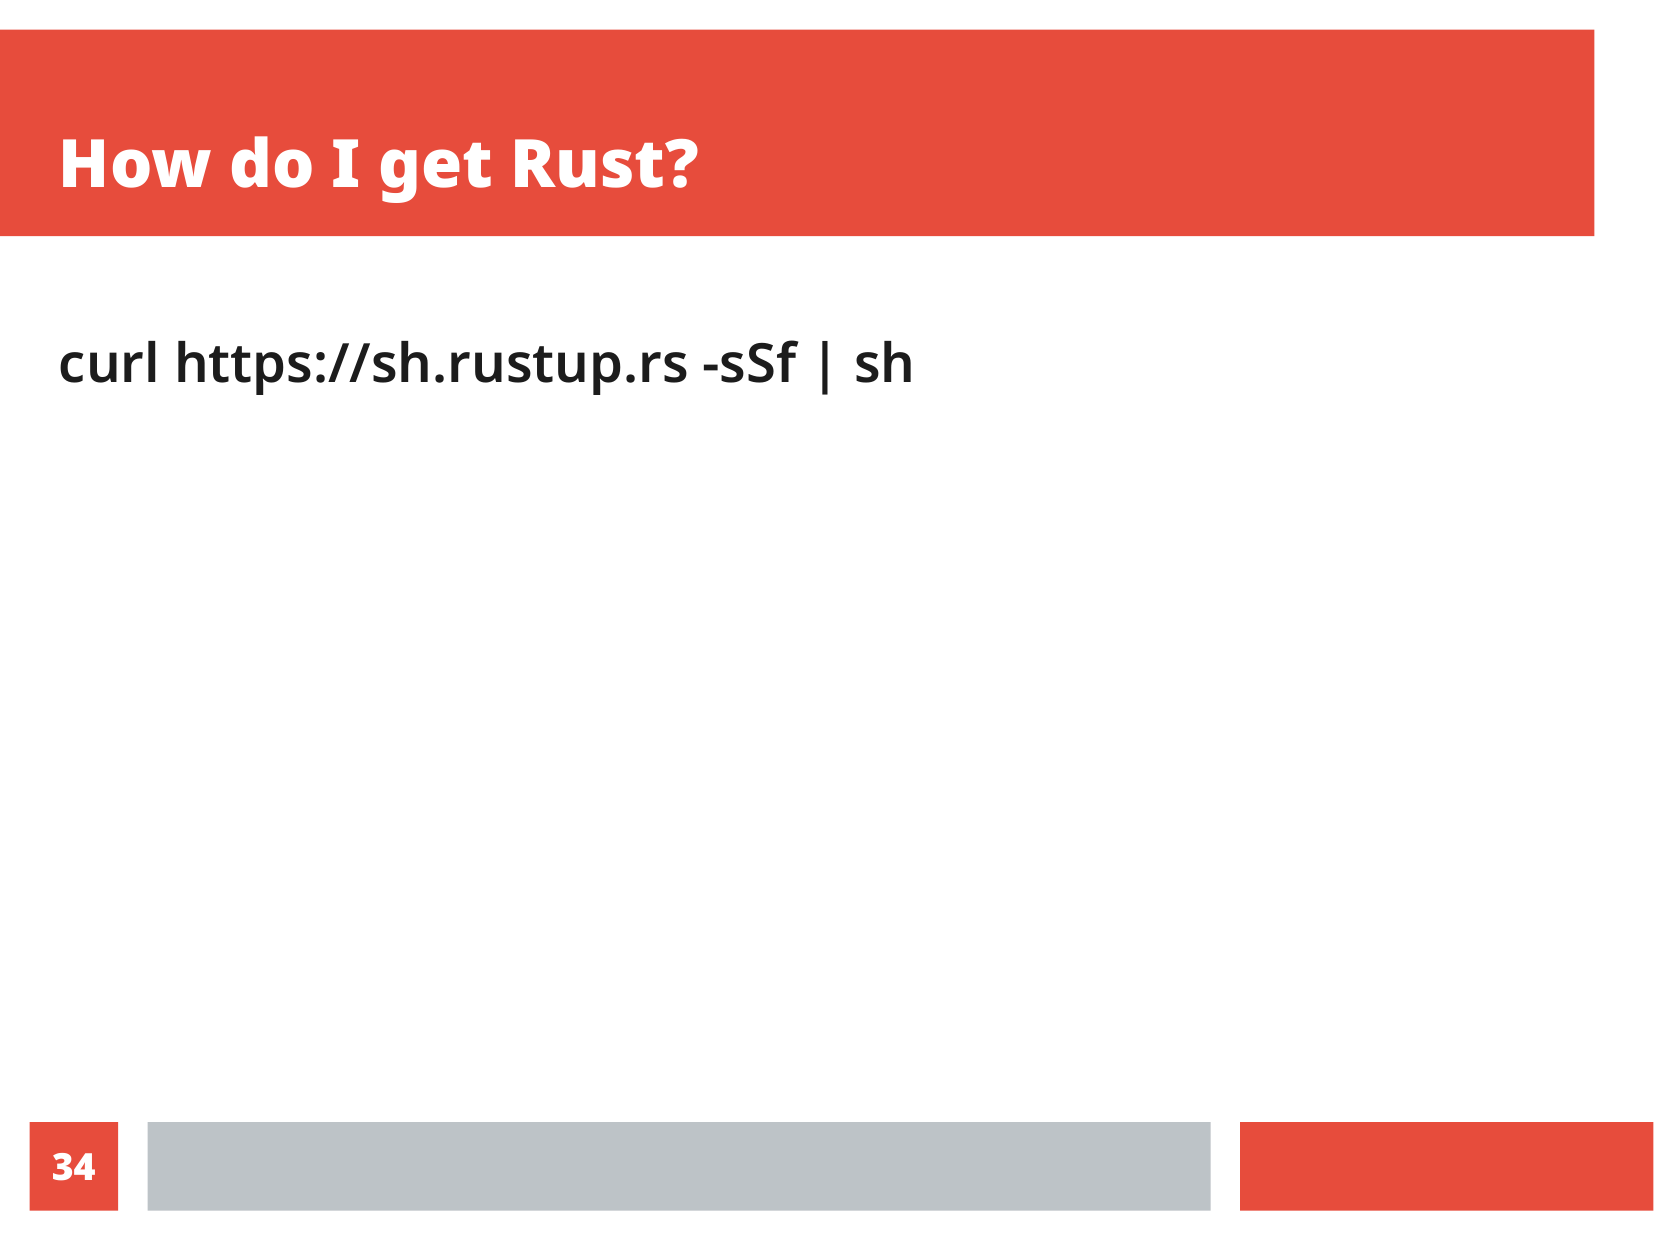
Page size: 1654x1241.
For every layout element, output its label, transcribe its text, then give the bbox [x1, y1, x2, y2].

list curl https://sh.rustup.rs -sSf | sh [59, 324, 1565, 1093]
title How do I get Rust? [59, 59, 1595, 207]
